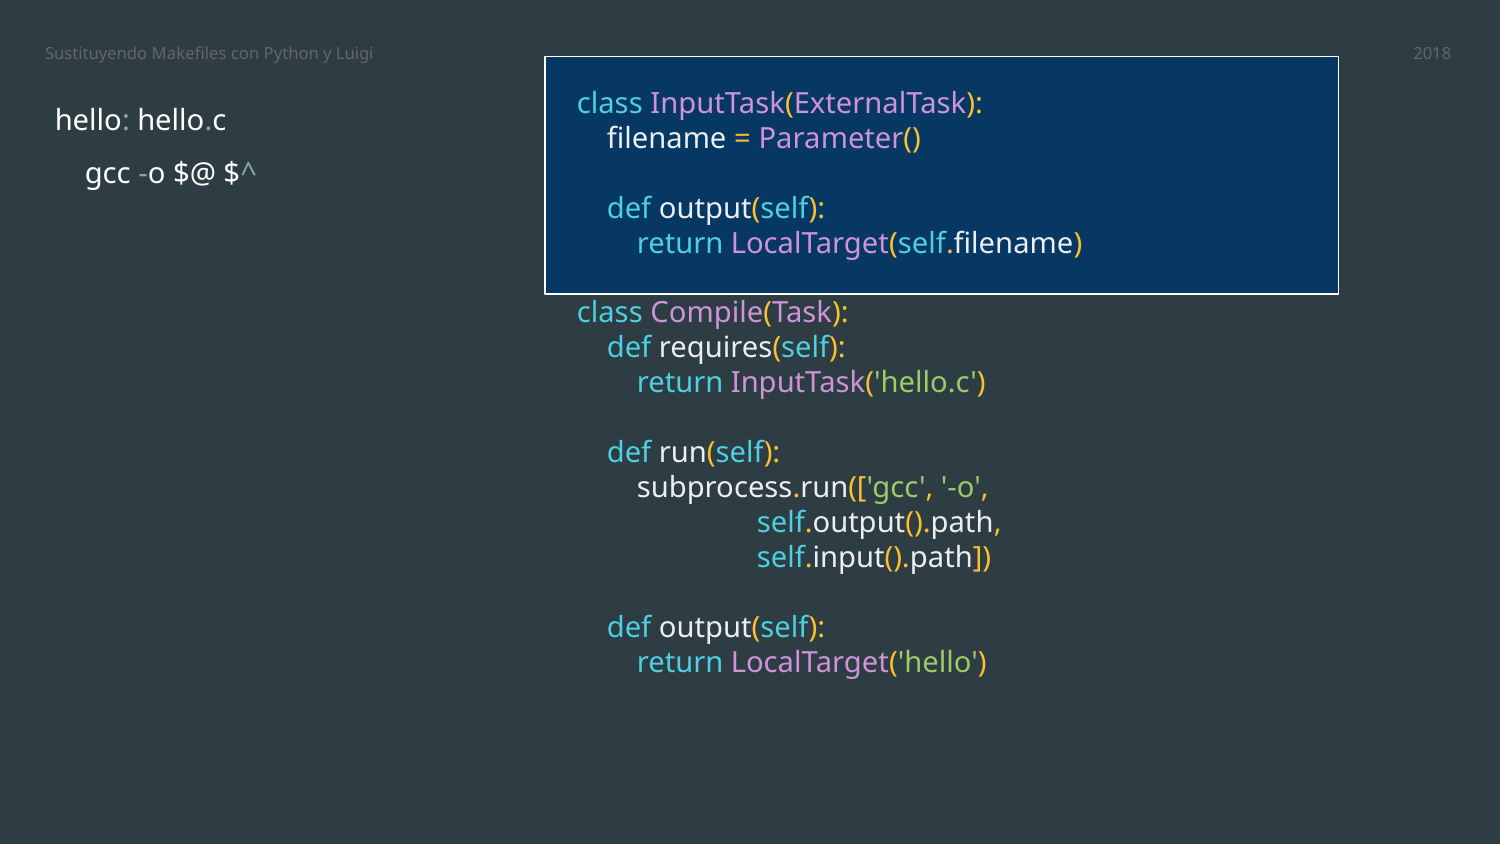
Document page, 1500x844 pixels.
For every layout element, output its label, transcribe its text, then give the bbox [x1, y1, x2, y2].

list hello: hello.c gcc -o $@ $^ [39, 69, 551, 562]
list class InputTask(ExternalTask): filename = Parameter() def output(self): return LocalTarget(self.filename) class Compile(Task): def requires(self): return InputTask('hello.c') def run(self): subprocess.run(['gcc', '-o', self.output().path, self.input().path]) def output(self): return LocalTarget('hello') [561, 69, 1444, 803]
text_box [544, 56, 1339, 295]
